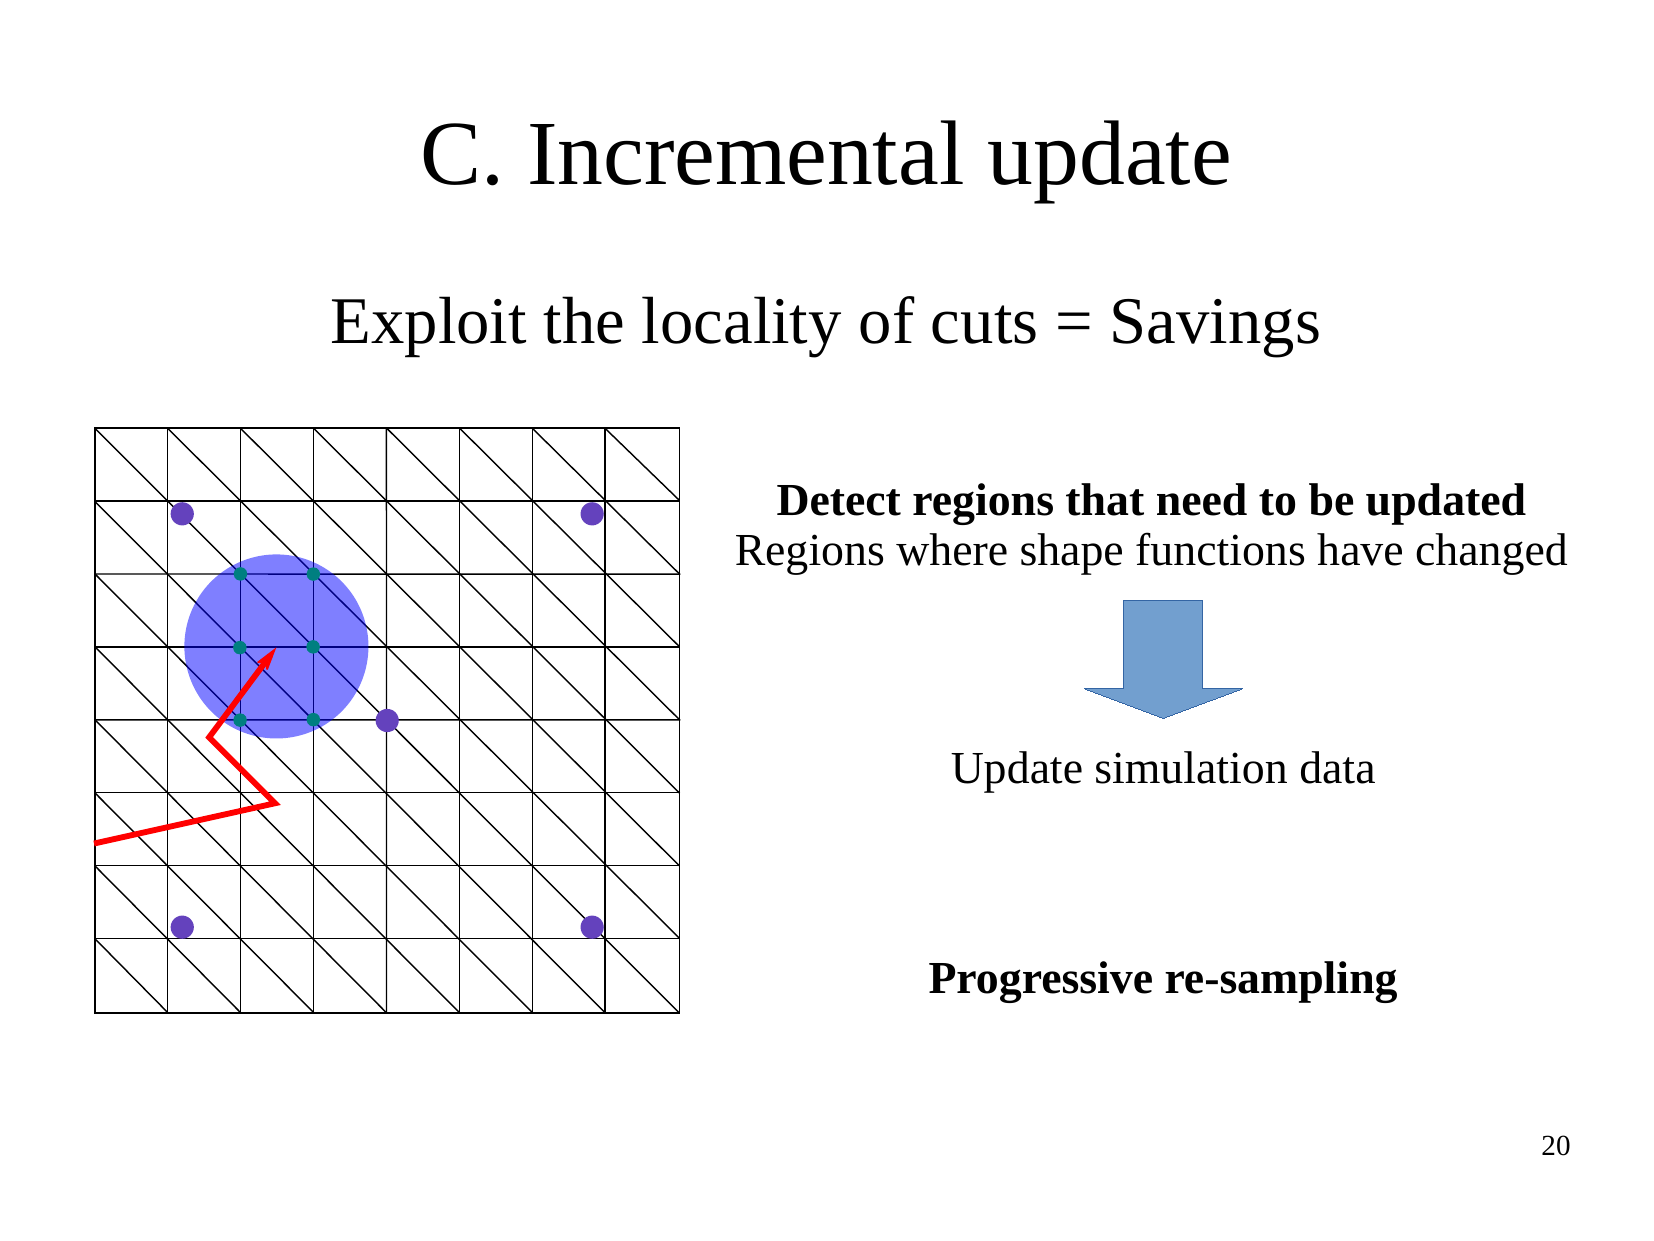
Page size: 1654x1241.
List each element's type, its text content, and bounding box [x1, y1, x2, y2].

picture [58, 391, 716, 1050]
title C. Incremental update [82, 49, 1571, 257]
text_box Update simulation data [936, 735, 1391, 811]
text_box Exploit the locality of cuts = Savings [315, 276, 1339, 366]
text_box Progressive re-sampling [843, 945, 1484, 1011]
text_box Detect regions that need to be updated Regions where shape functions have changed [720, 467, 1607, 584]
text_box [1084, 600, 1243, 719]
